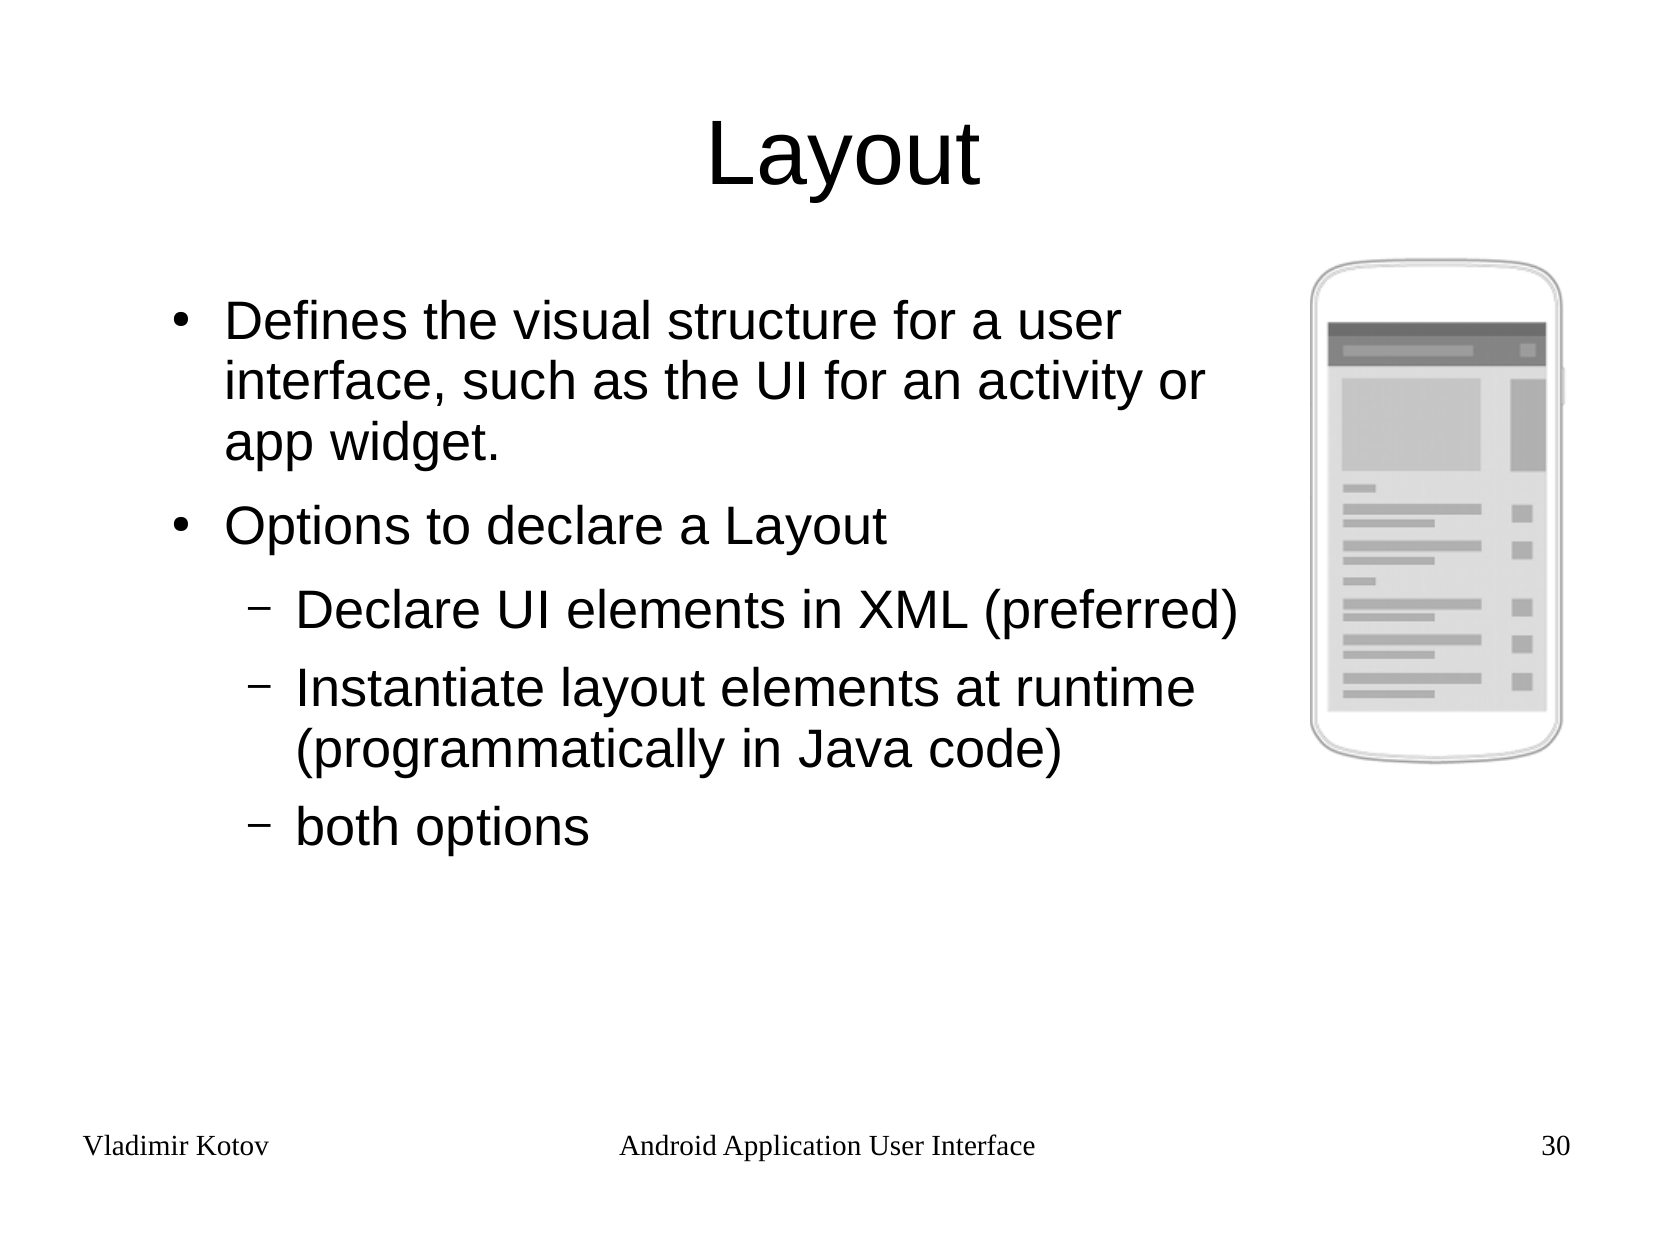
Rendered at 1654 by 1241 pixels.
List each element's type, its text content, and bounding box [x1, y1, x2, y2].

list Defines the visual structure for a user interface, such as the UI for an activity or app widget. Options to declare a Layout Declare UI elements in XML (preferred) Instantiate layout elements at runtime (programmatically in Java code) both options [82, 290, 1251, 1109]
title Layout [82, 56, 1571, 250]
picture [1310, 244, 1568, 772]
